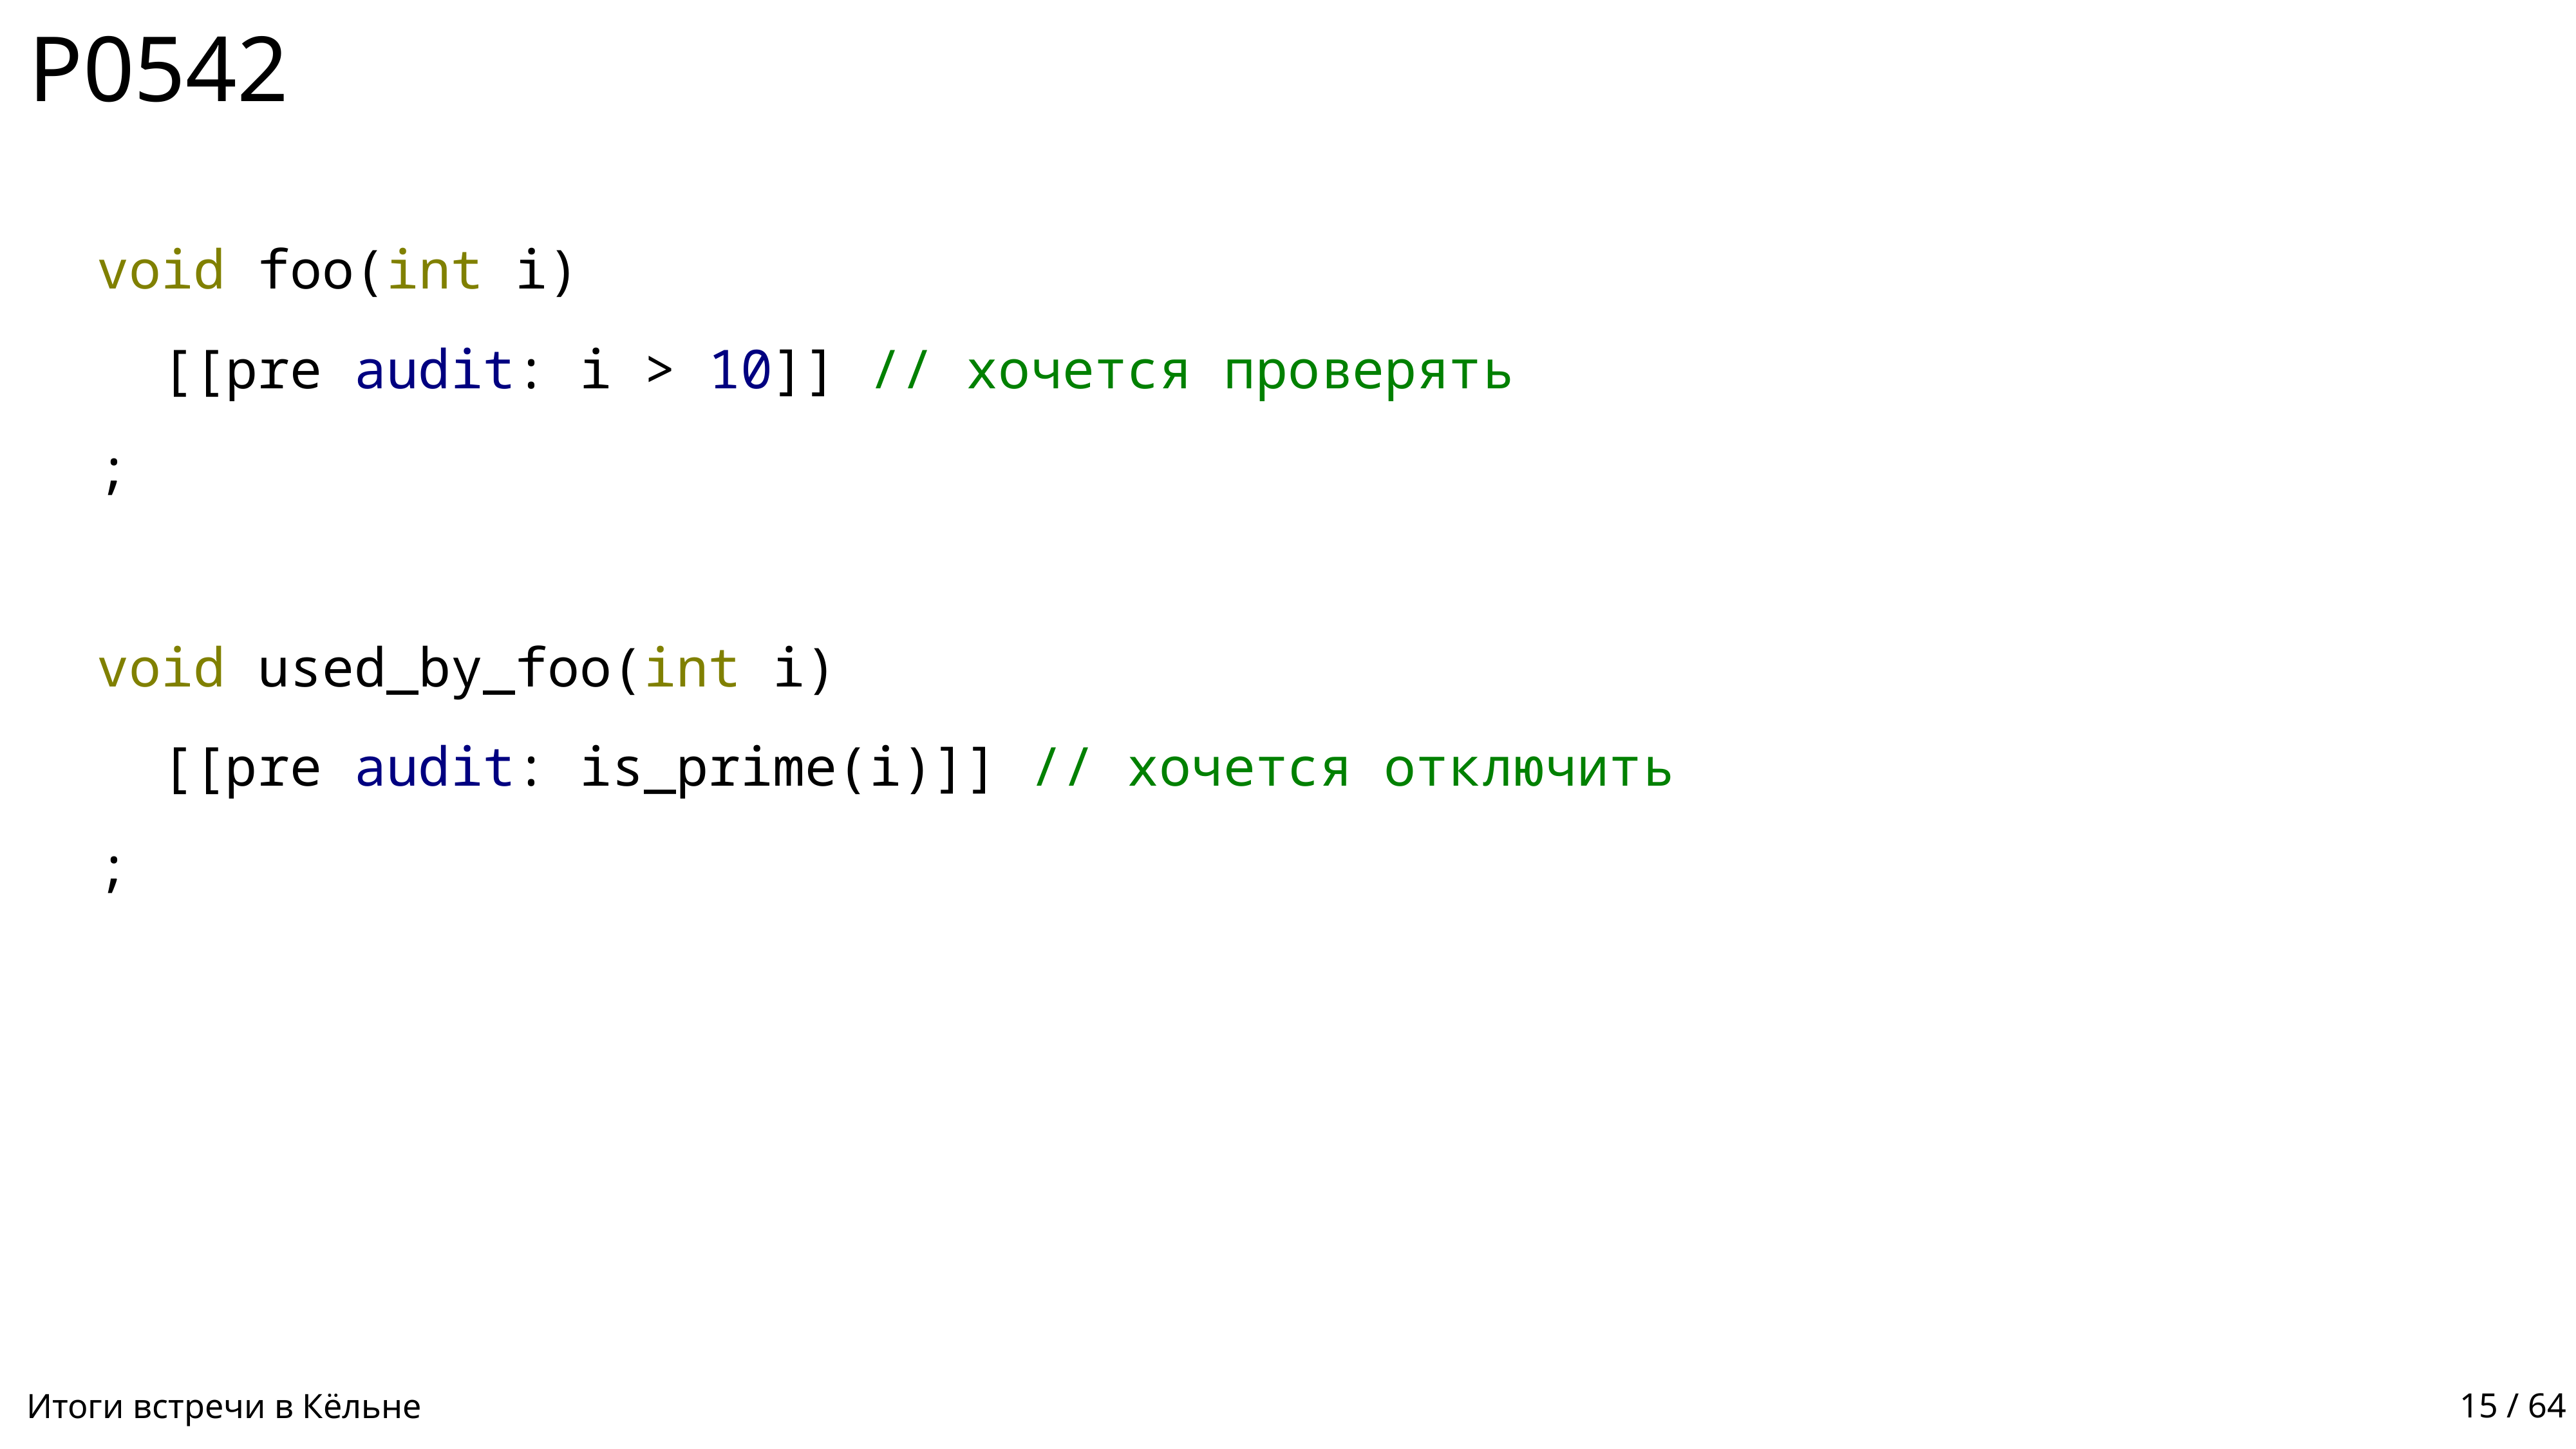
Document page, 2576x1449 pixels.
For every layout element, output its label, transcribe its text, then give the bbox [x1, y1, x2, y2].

list <number> / 64 [1479, 1376, 2576, 1431]
list Итоги встречи в Кёльне [17, 1376, 1114, 1431]
title P0542 [19, 19, 2550, 155]
list void foo(int i) [[pre audit: i > 10]] // хочется проверять ; void used_by_foo(int i) [[pre audit: is_prime(i)]] // хочется отключить ; [87, 214, 2550, 1382]
